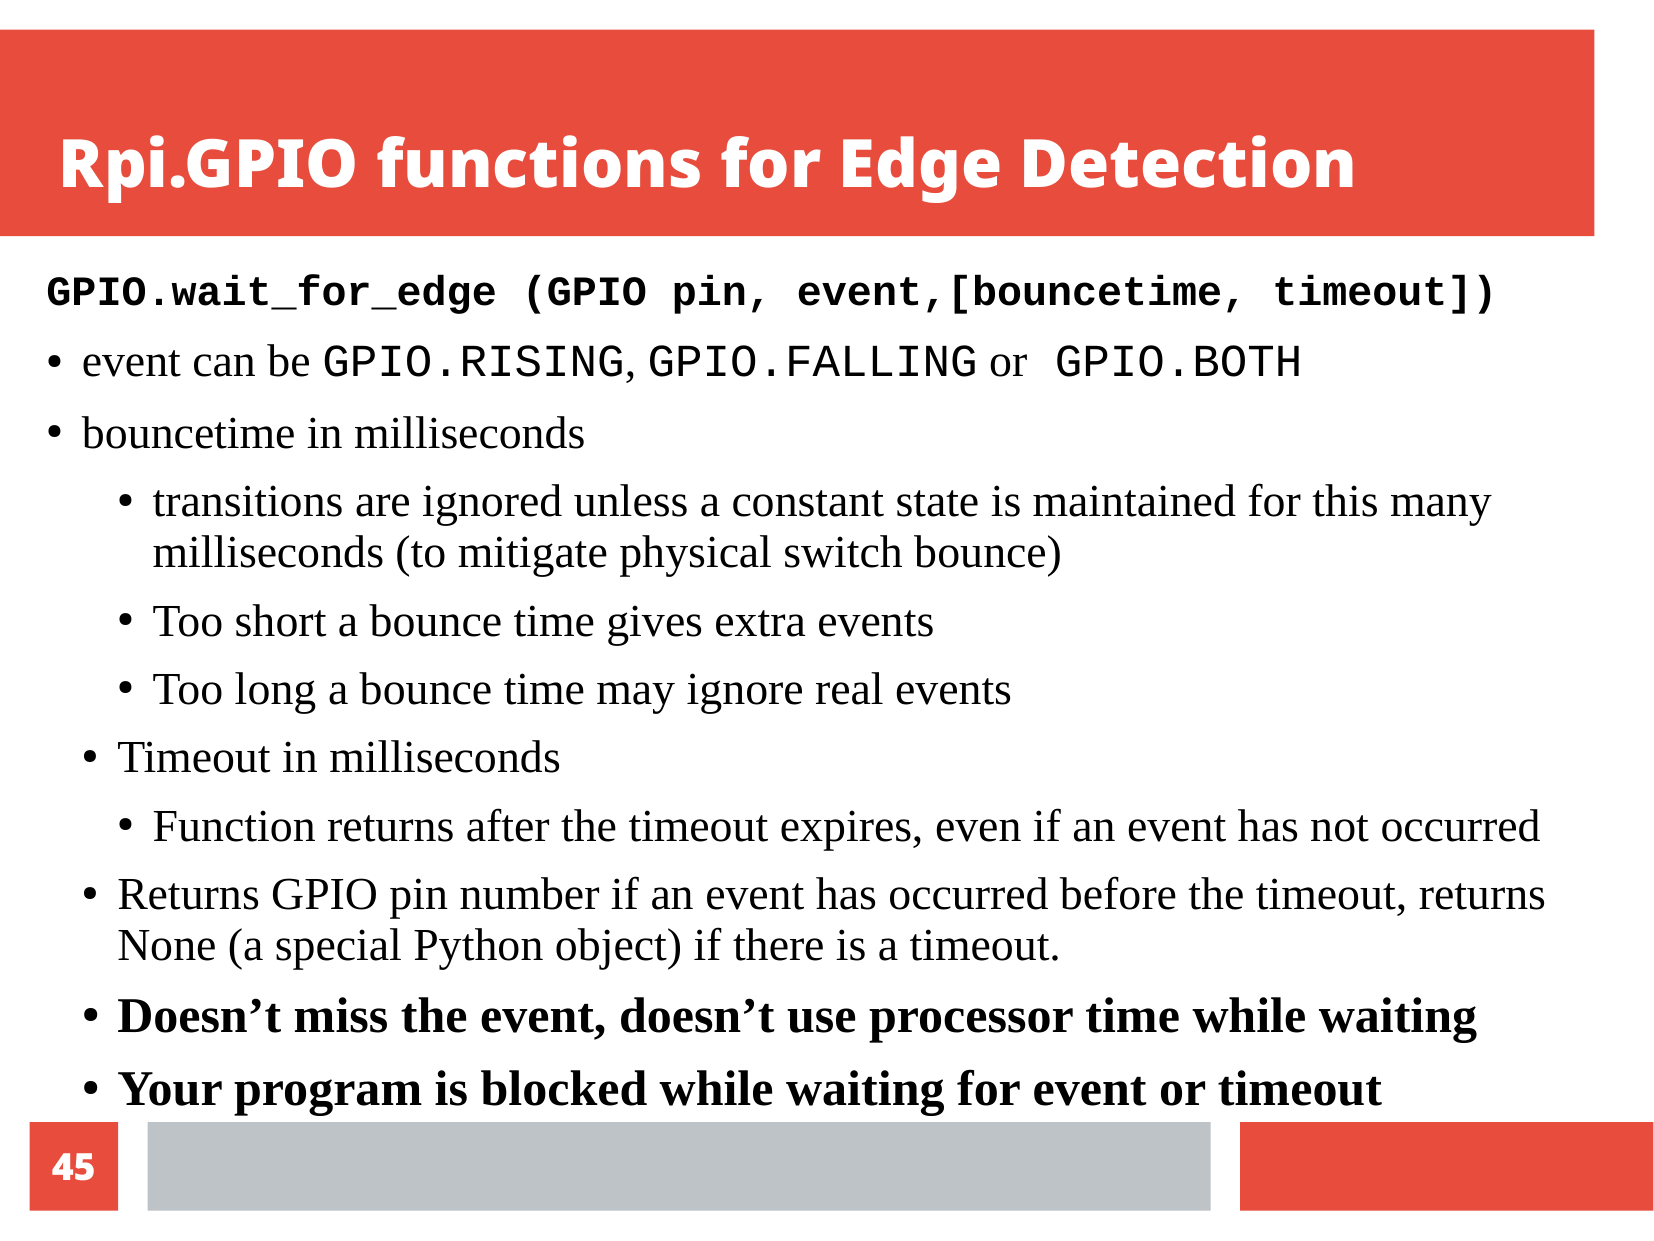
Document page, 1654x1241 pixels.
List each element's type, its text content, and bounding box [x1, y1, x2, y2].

text_box GPIO.wait_for_edge (GPIO pin, event,[bouncetime, timeout]) event can be GPIO.RISING, GPIO.FALLING or GPIO.BOTH bouncetime in milliseconds transitions are ignored unless a constant state is maintained for this many milliseconds (to mitigate physical switch bounce) Too short a bounce time gives extra events Too long a bounce time may ignore real events Timeout in milliseconds Function returns after the timeout expires, even if an event has not occurred Returns GPIO pin number if an event has occurred before the timeout, returns None (a special Python object) if there is a timeout. Doesn’t miss the event, doesn’t use processor time while waiting Your program is blocked while waiting for event or timeout [31, 263, 1624, 1190]
title Rpi.GPIO functions for Edge Detection [59, 59, 1595, 207]
